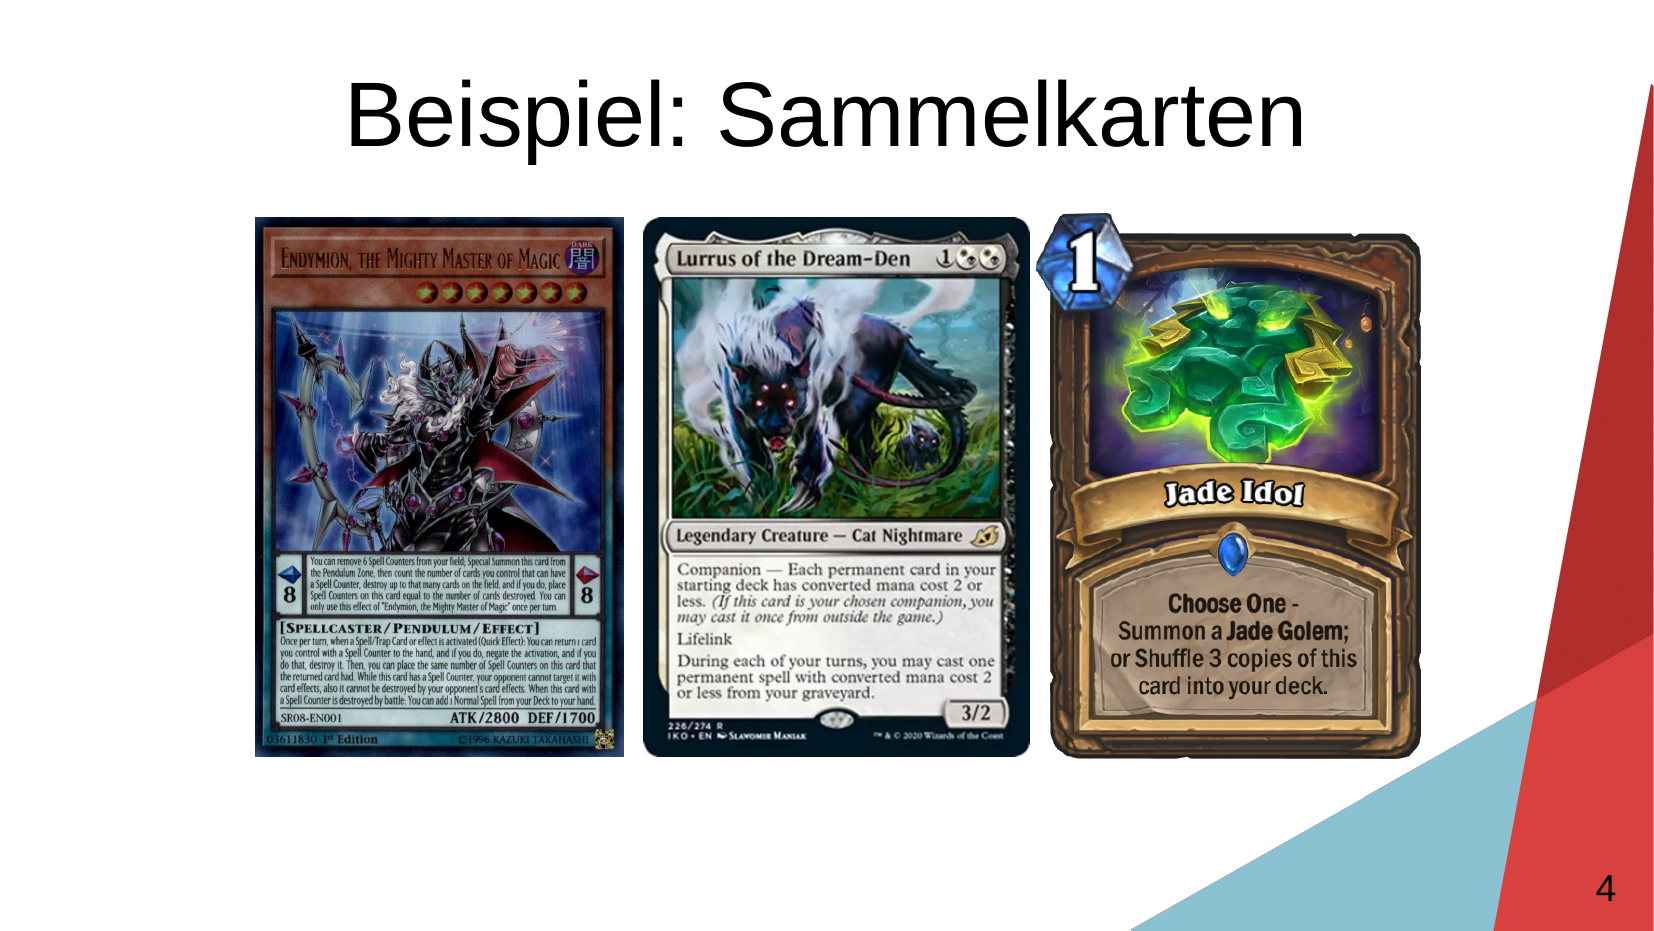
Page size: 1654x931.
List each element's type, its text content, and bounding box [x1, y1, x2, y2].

picture [643, 84, 1654, 931]
title Beispiel: Sammelkarten [82, 37, 1571, 193]
picture [255, 217, 624, 758]
